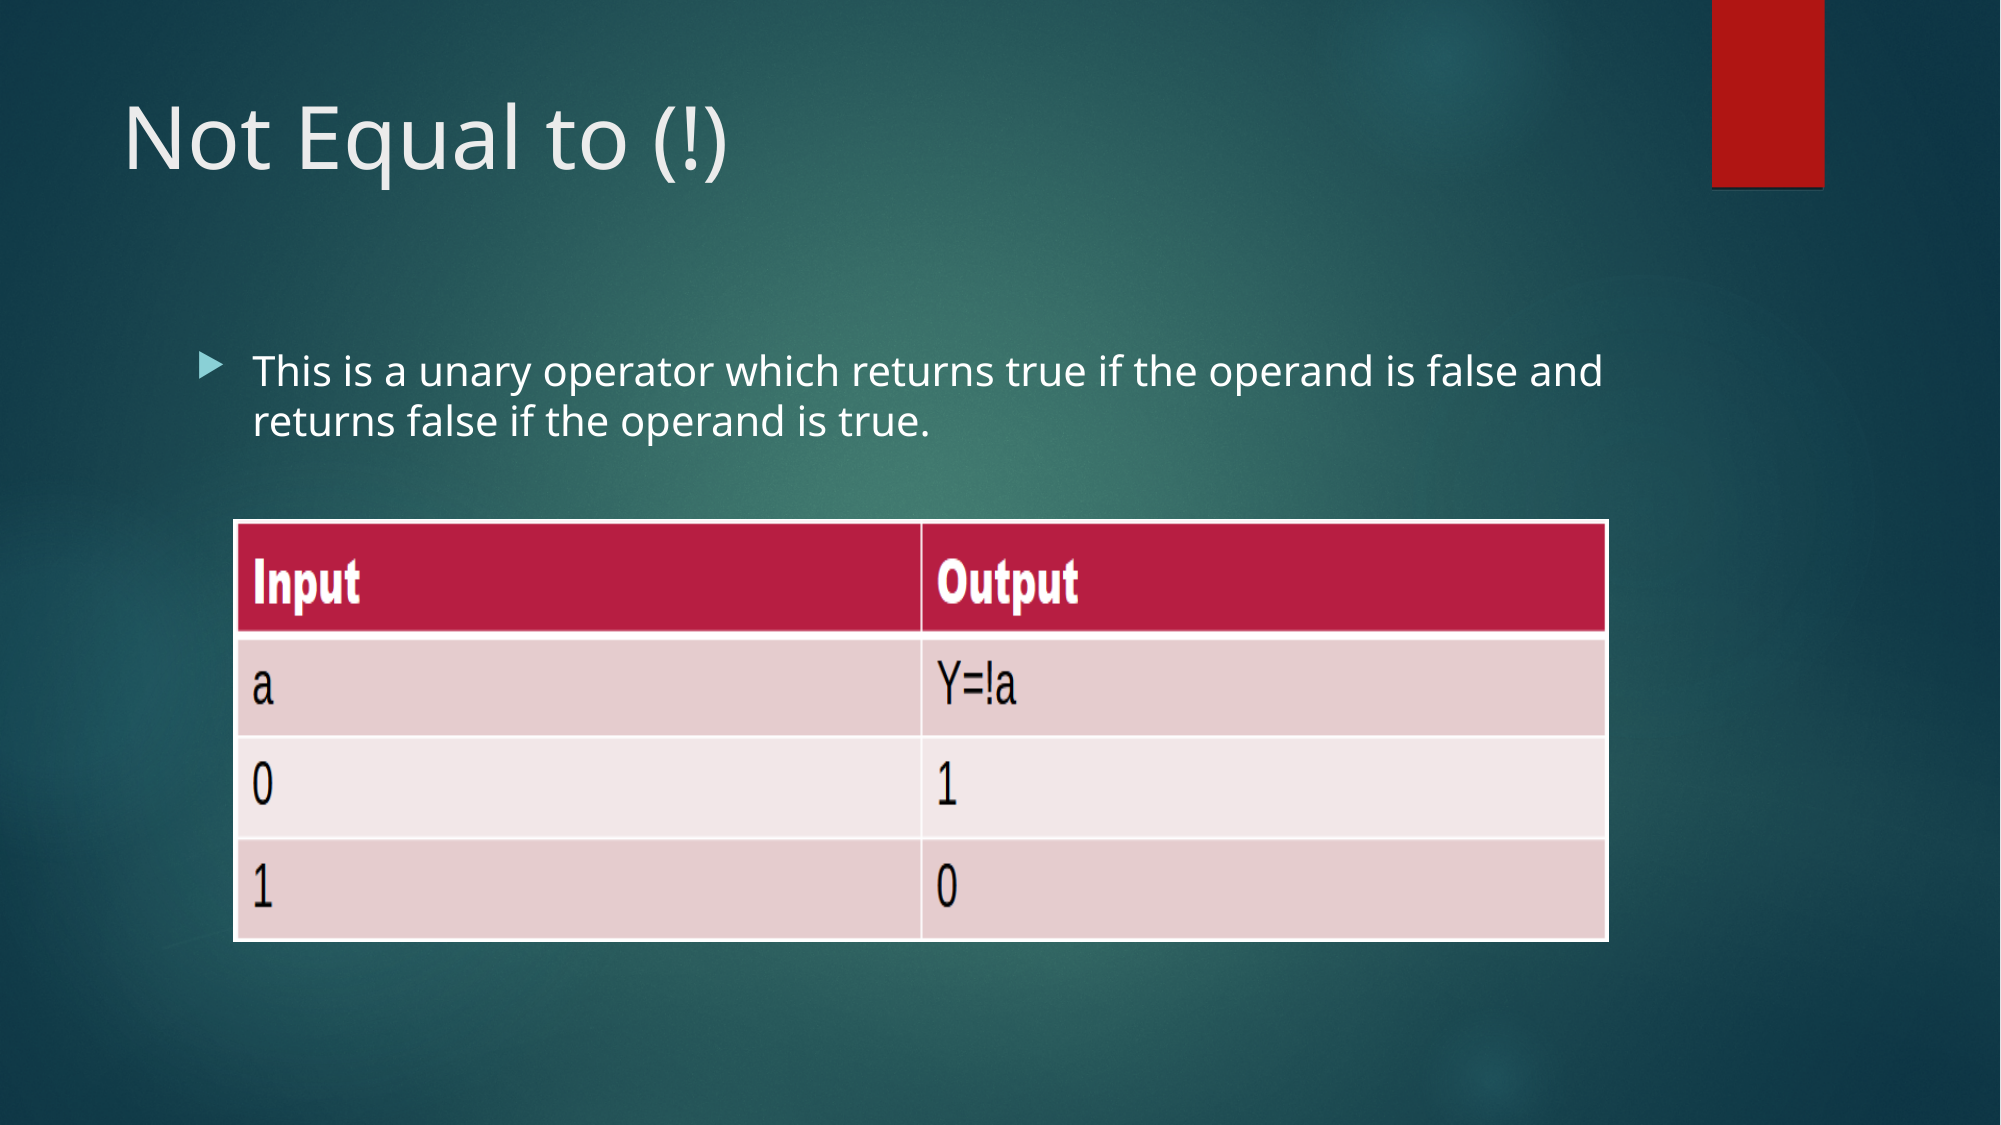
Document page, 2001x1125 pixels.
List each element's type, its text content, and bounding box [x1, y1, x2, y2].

list This is a unary operator which returns true if the operand is false and returns false if the operand is true. [181, 336, 1649, 1025]
picture [0, 0, 2001, 1125]
title Not Equal to (!) [106, 74, 1649, 304]
